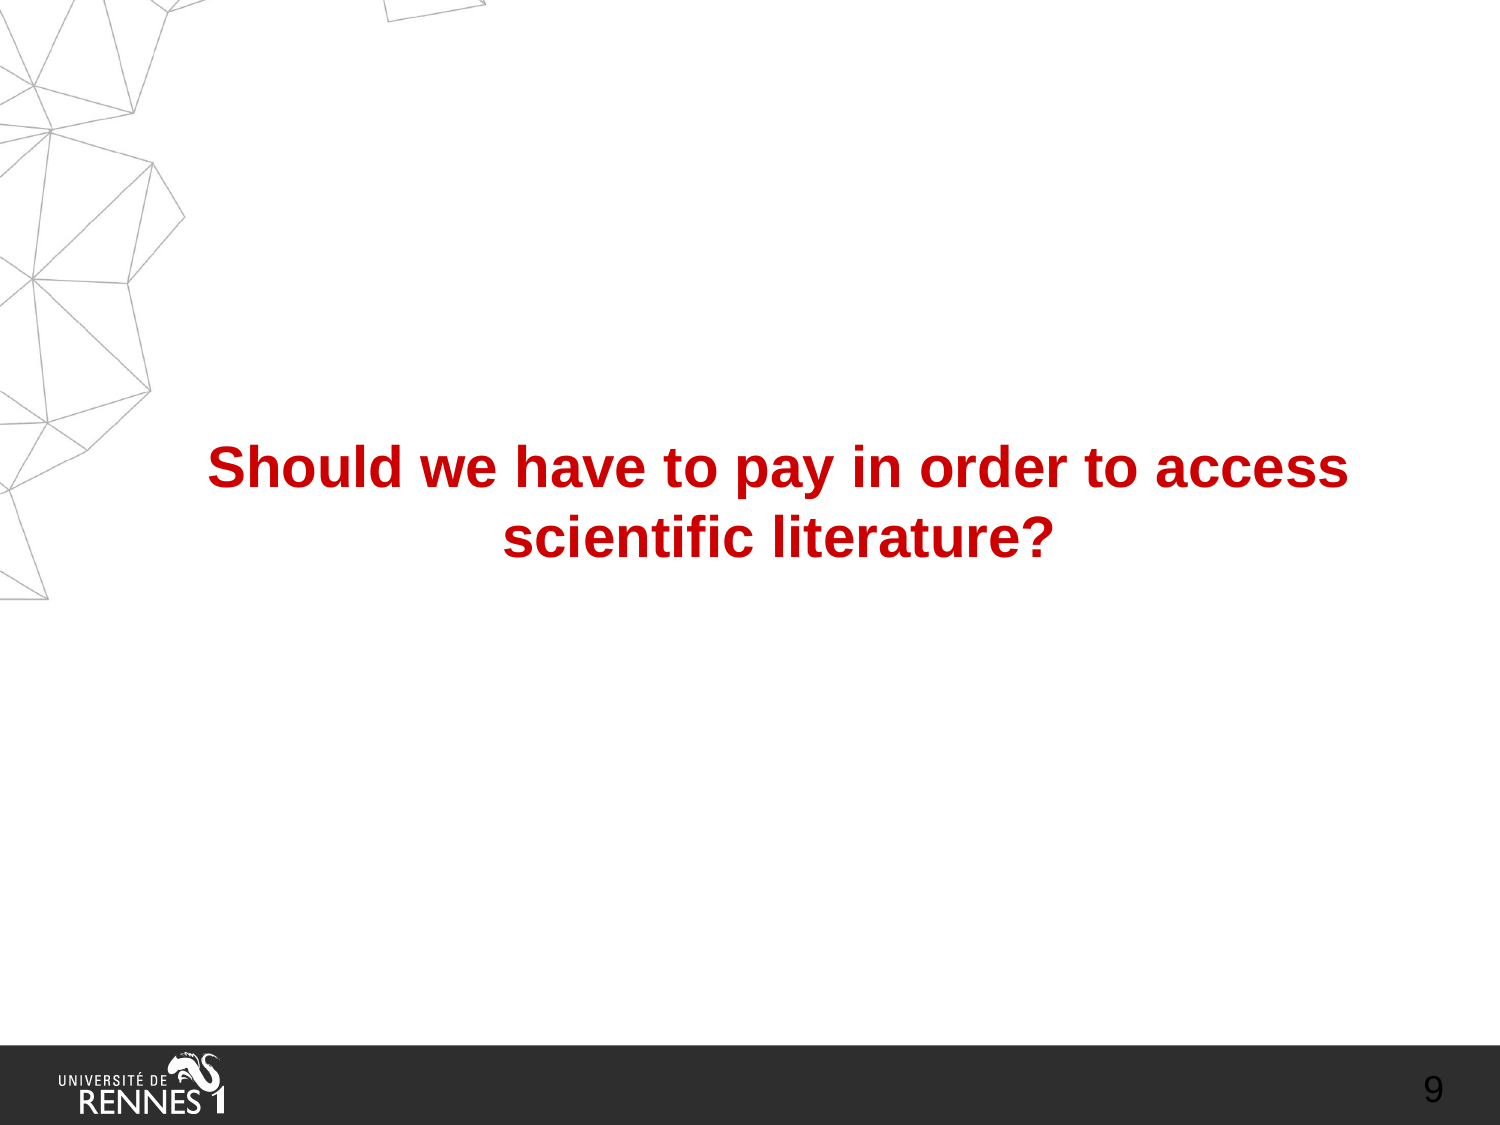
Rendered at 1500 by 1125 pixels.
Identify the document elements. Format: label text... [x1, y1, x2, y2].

text_box 1 [1257, 1057, 1459, 1118]
picture [0, 0, 1500, 1045]
picture [59, 1052, 224, 1114]
text_box Should we have to pay in order to access scientific literature? [159, 373, 1400, 615]
